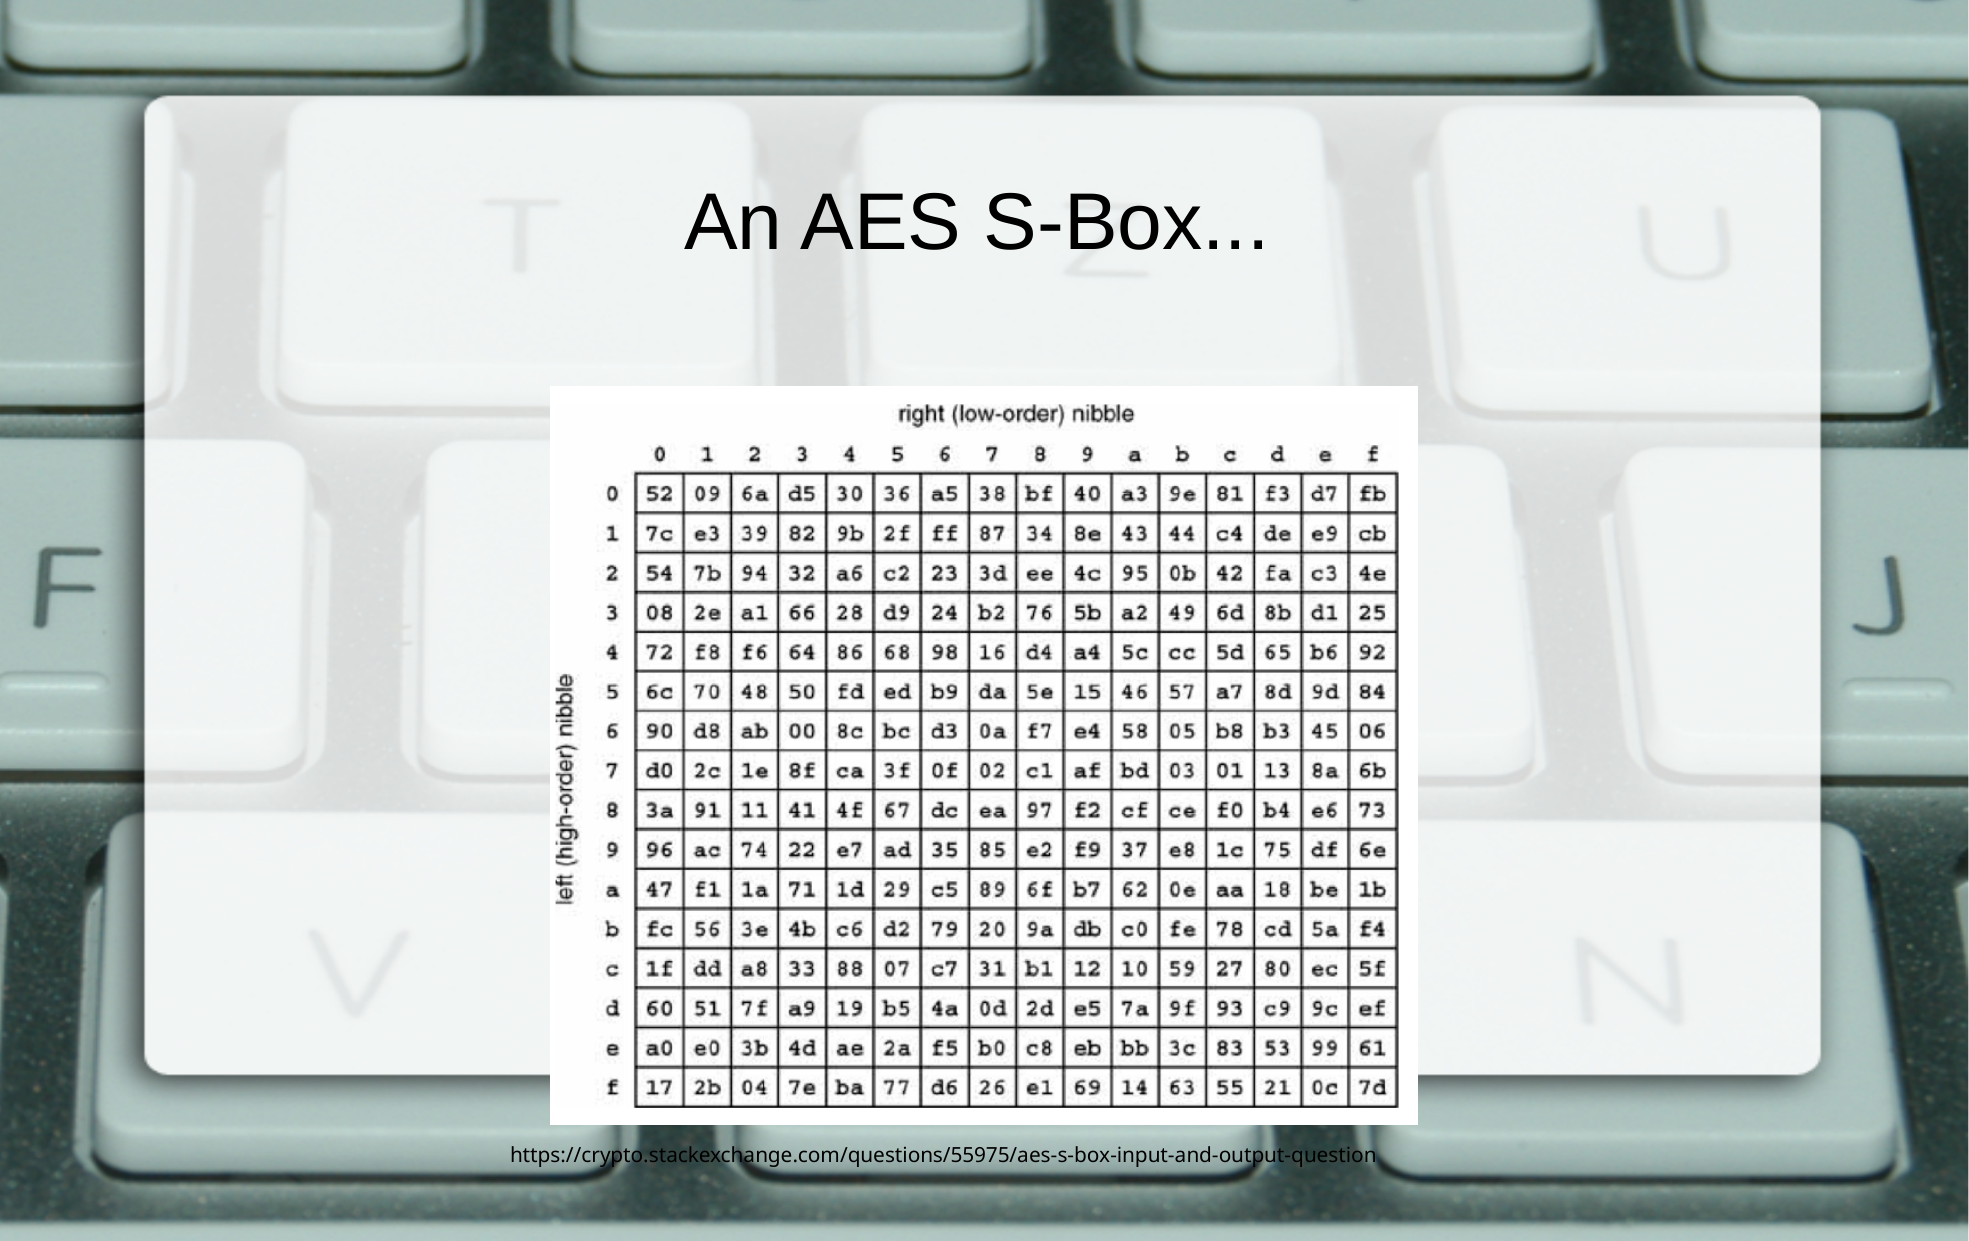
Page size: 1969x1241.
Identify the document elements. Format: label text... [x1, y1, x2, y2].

text_box https://crypto.stackexchange.com/questions/55975/aes-s-box-input-and-output-question [504, 1124, 1465, 1186]
picture [0, 0, 1969, 1241]
title An AES S-Box... [161, 117, 1793, 325]
